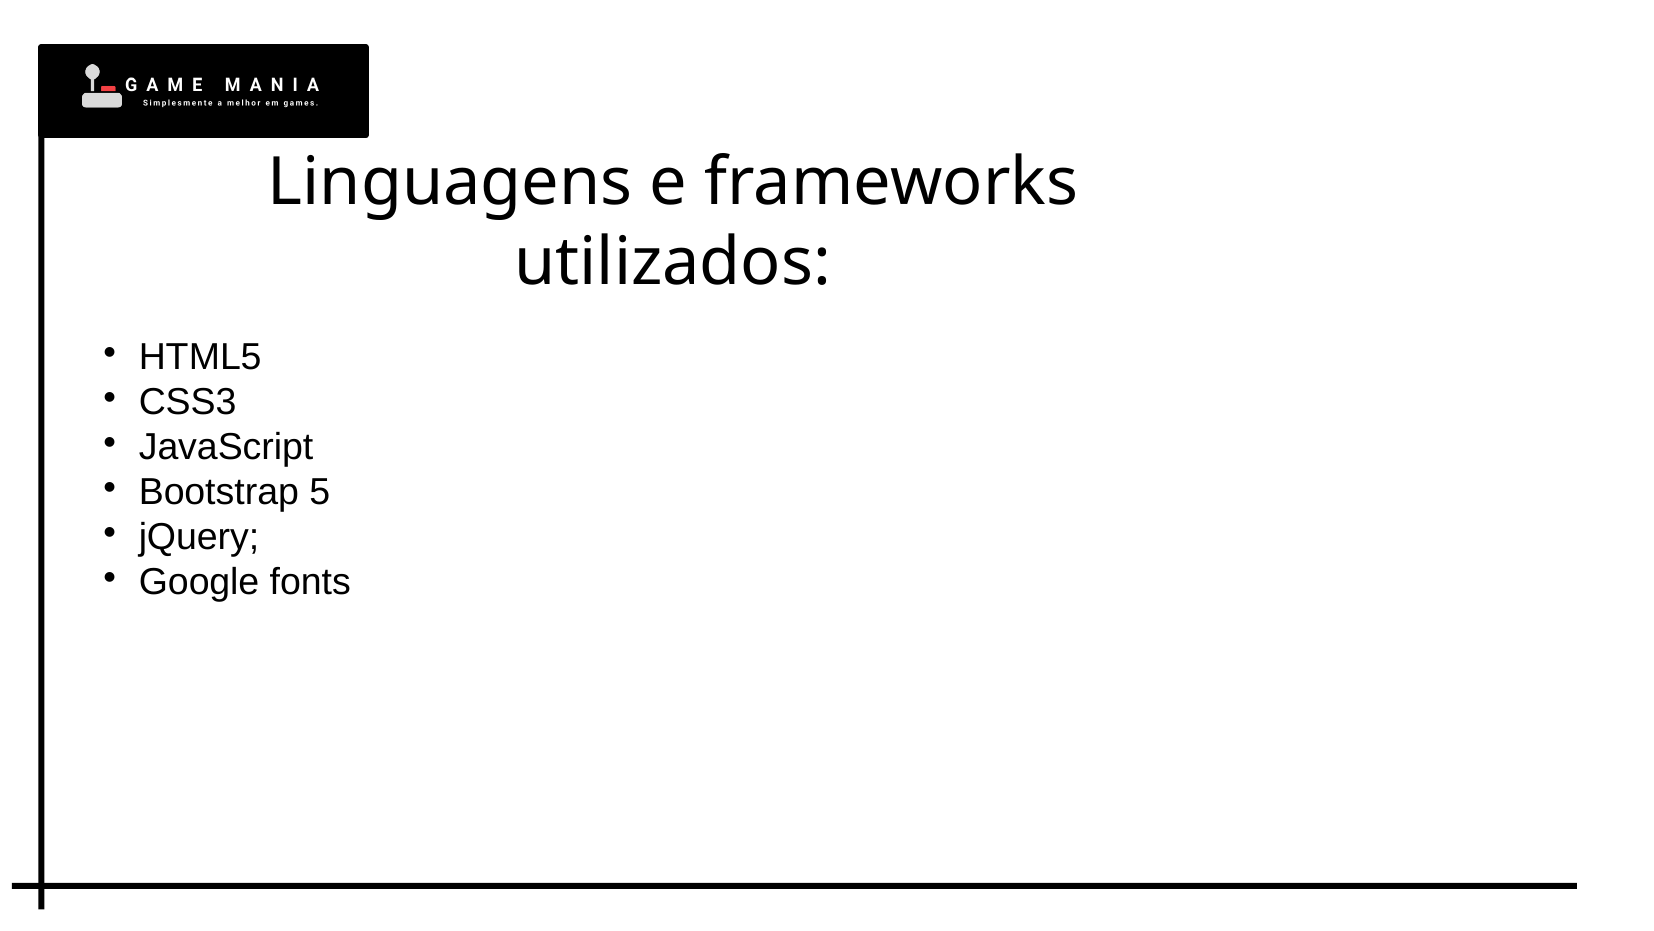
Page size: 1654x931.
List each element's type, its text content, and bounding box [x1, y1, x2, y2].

text_box [41, 47, 366, 136]
picture [82, 64, 319, 108]
text_box HTML5 CSS3 JavaScript Bootstrap 5 jQuery; Google fonts [88, 324, 974, 802]
title Linguagens e frameworks utilizados: [106, 137, 1241, 298]
